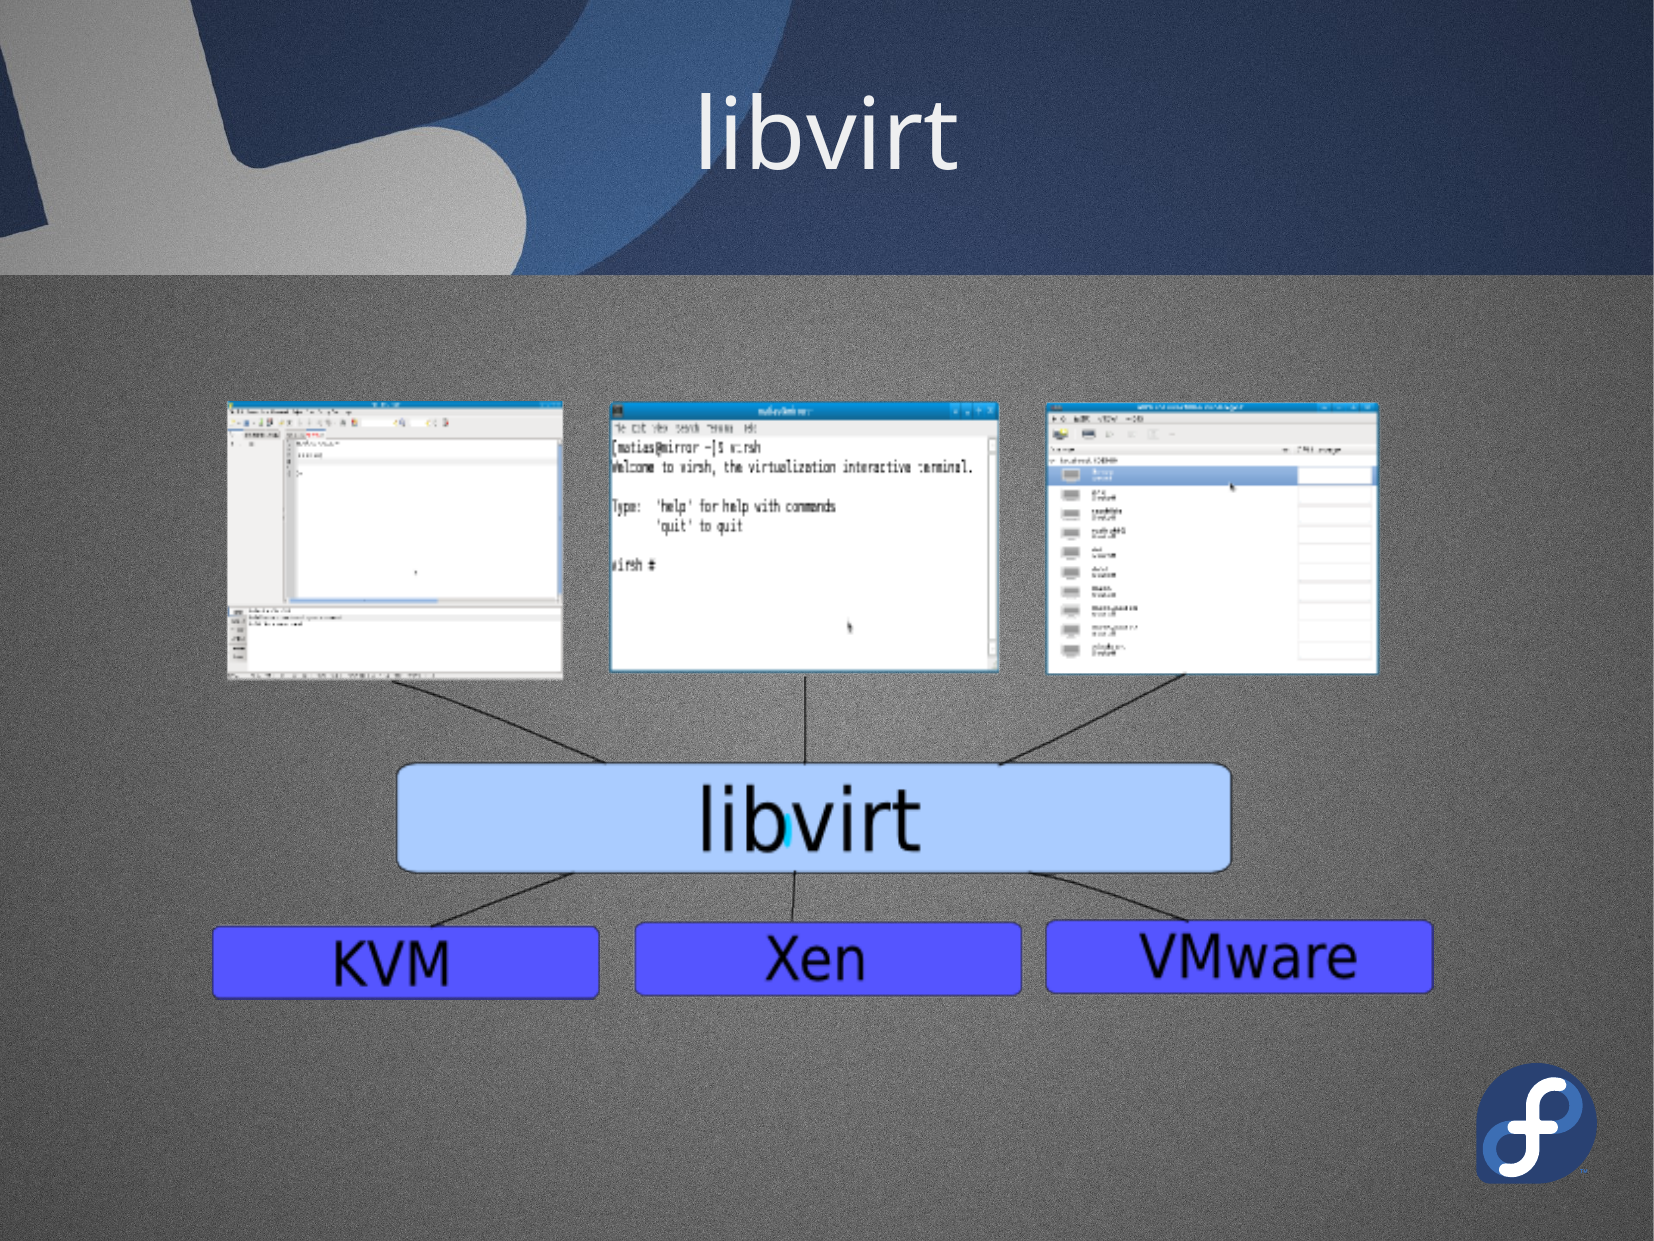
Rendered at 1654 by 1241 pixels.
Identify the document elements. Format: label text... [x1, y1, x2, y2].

picture [0, 0, 1654, 1241]
text_box libvirt [88, 29, 1565, 237]
